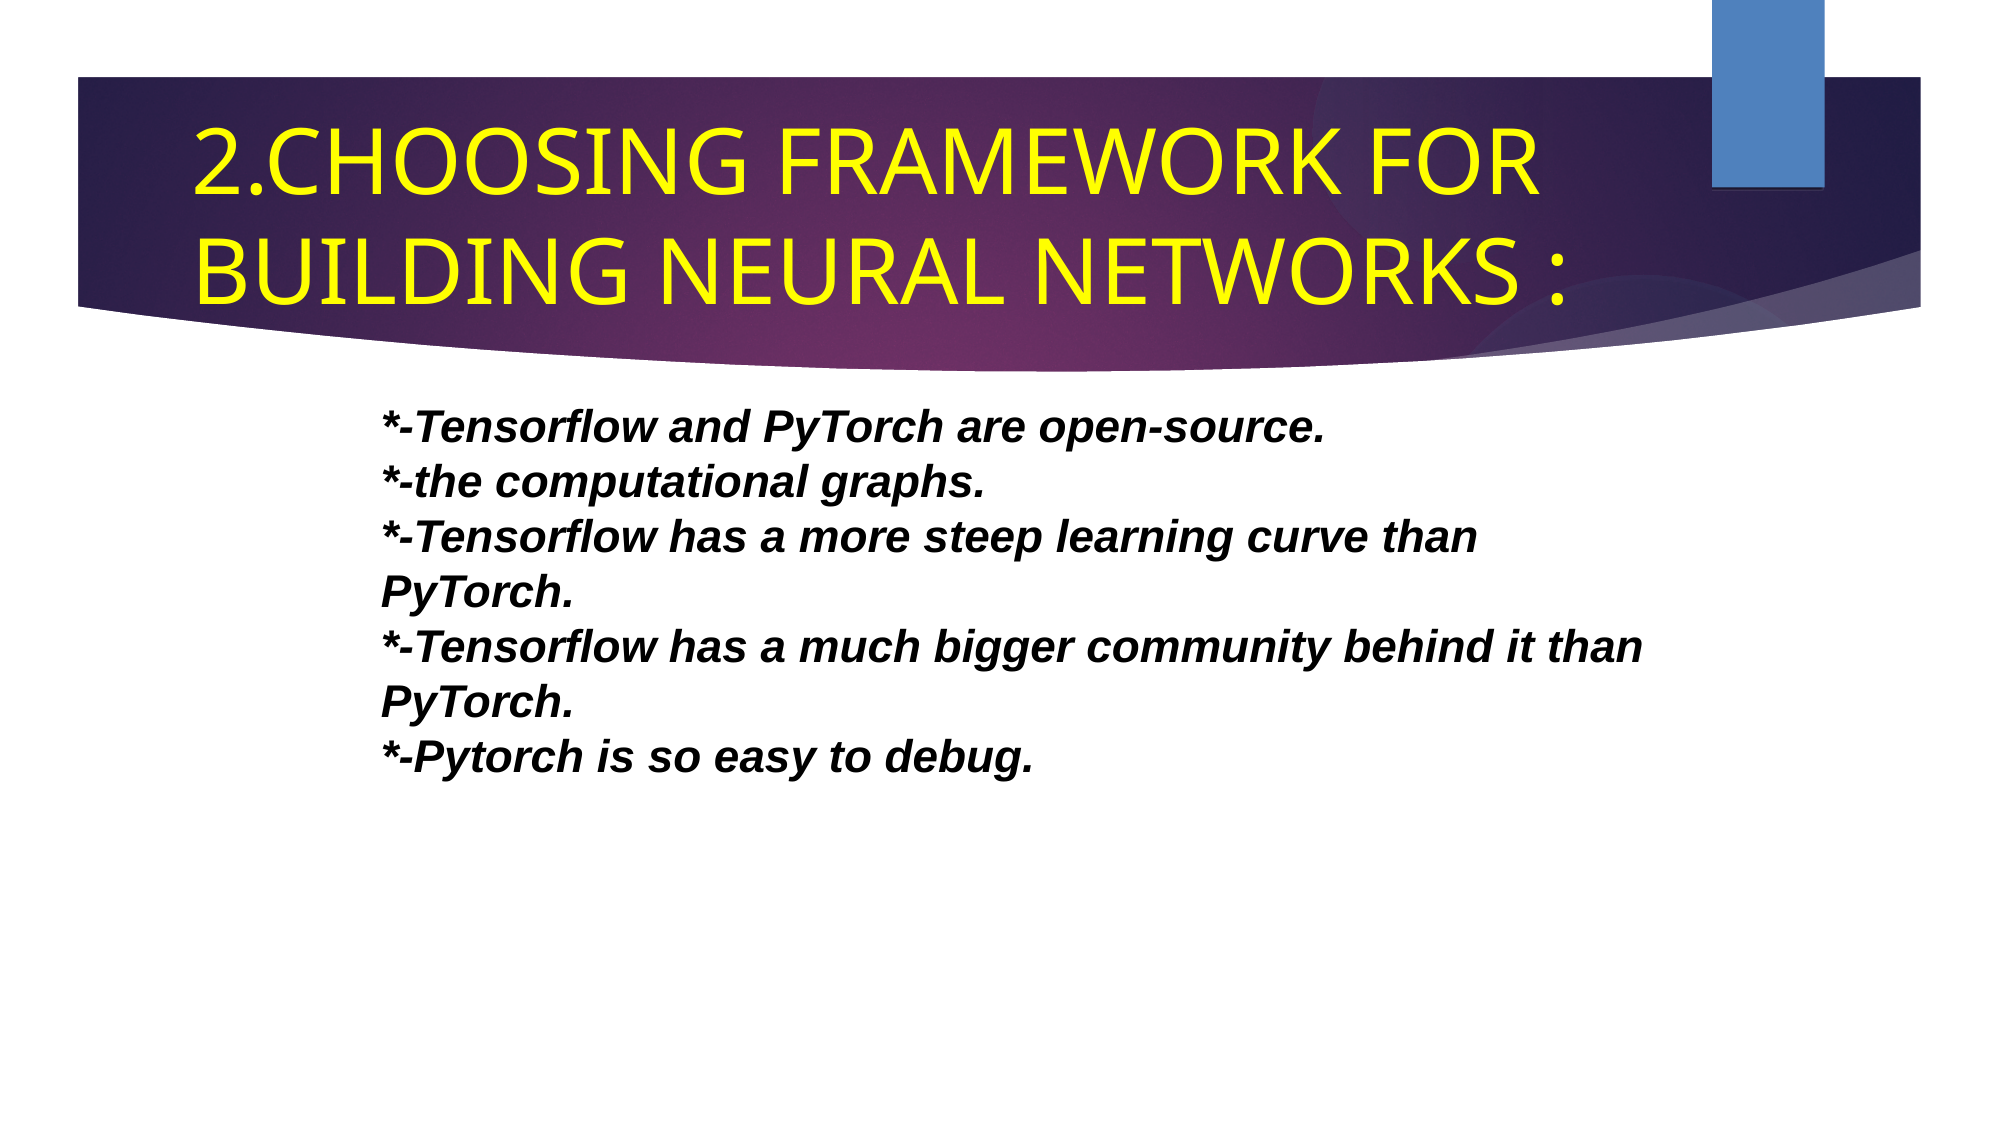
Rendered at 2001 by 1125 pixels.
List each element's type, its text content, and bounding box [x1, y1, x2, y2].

picture [79, 78, 177, 319]
picture [1772, 78, 1920, 294]
text_box *-Tensorflow and PyTorch are open-source. *-the computational graphs. *-Tensorflow has a more steep learning curve than PyTorch. *-Tensorflow has a much bigger community behind it than PyTorch. *-Pytorch is so easy to debug. [366, 389, 1689, 863]
text_box 2.Choosing framework for building Neural Networks : [177, 23, 1772, 402]
